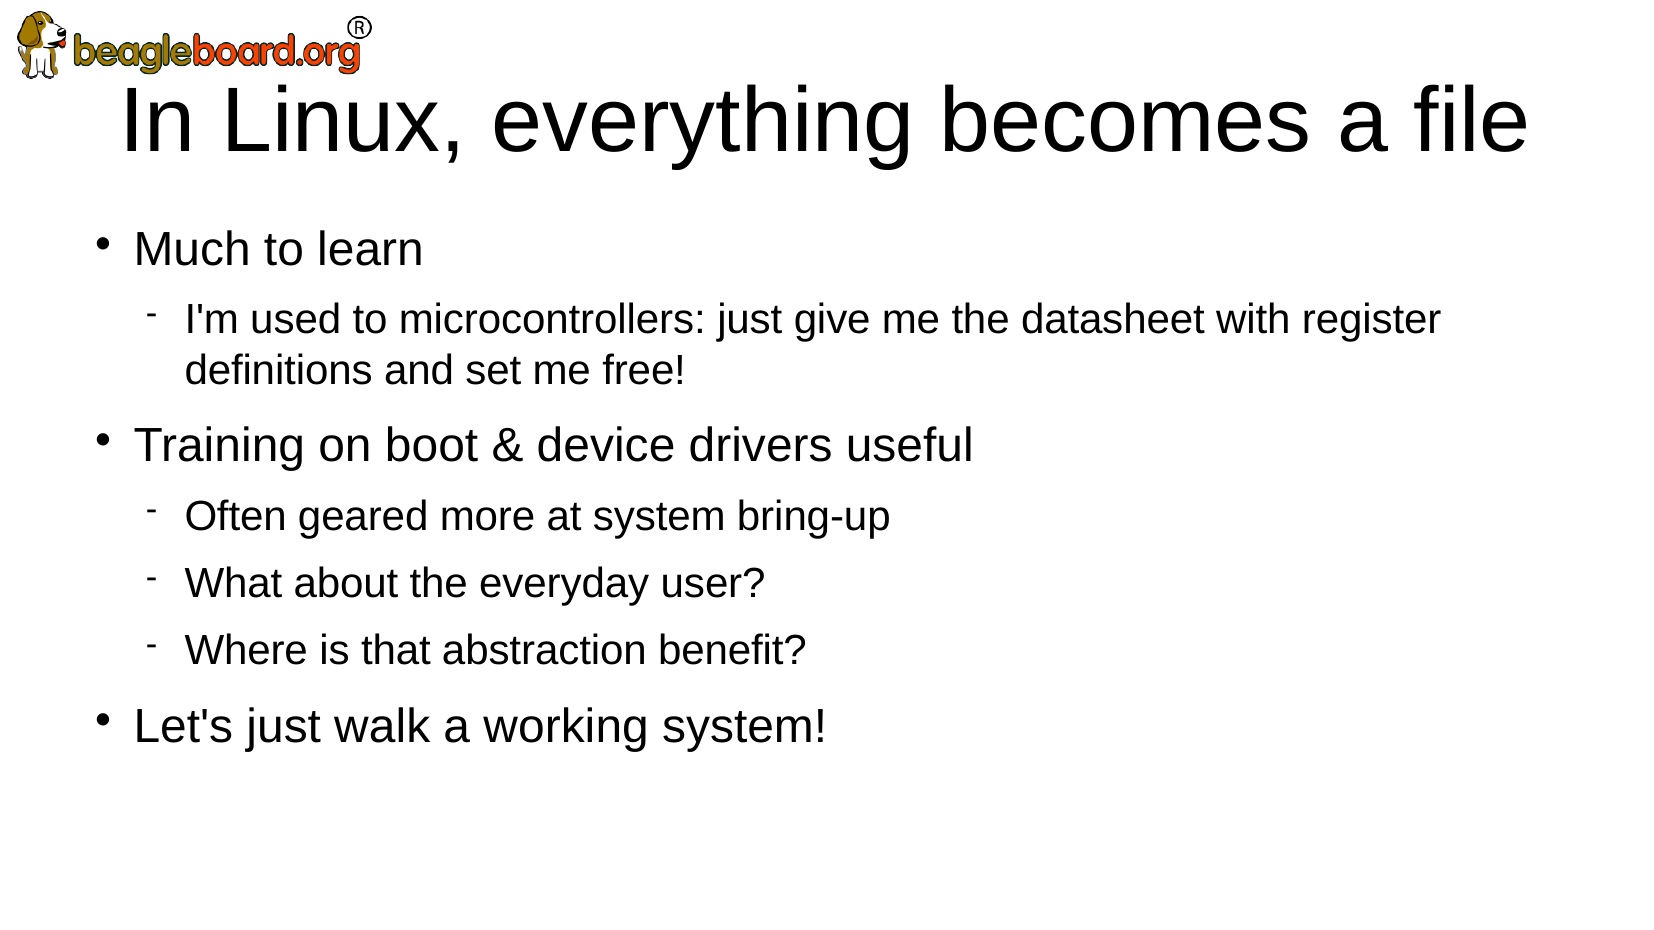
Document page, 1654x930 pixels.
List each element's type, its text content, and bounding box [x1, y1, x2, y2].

picture [17, 11, 372, 79]
text_box In Linux, everything becomes a file [82, 37, 1571, 193]
text_box Much to learn I'm used to microcontrollers: just give me the datasheet with register definitions and set me free! Training on boot & device drivers useful Often geared more at system bring-up What about the everyday user? Where is that abstraction benefit? Let's just walk a working system! [82, 217, 1571, 757]
